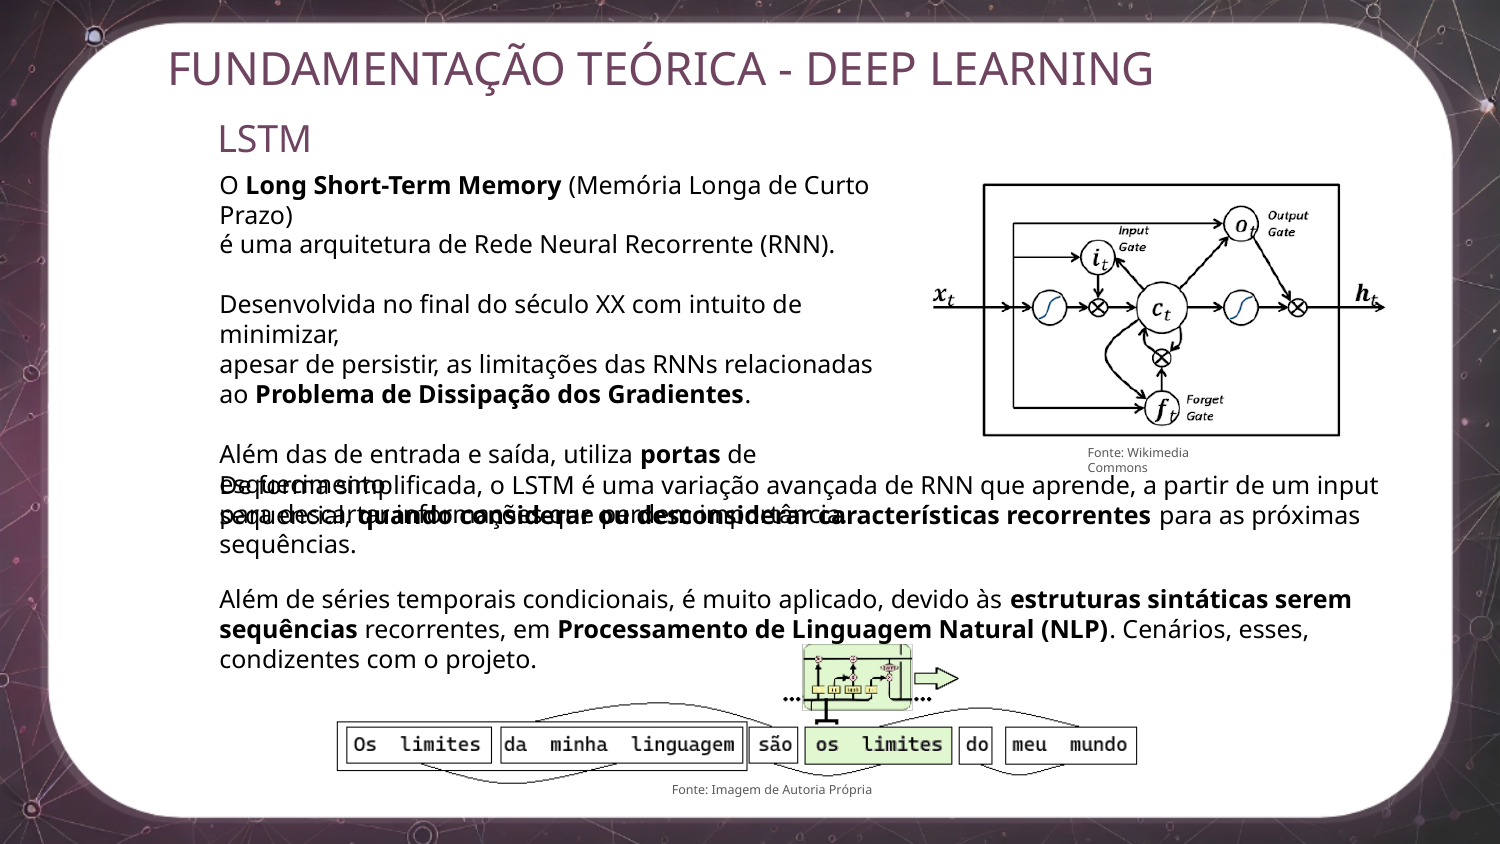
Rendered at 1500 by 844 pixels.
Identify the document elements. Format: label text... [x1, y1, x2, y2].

text_box FUNDAMENTAÇÃO TEÓRICA - DEEP LEARNING [152, 24, 1354, 124]
text_box De forma simplificada, o LSTM é uma variação avançada de RNN que aprende, a partir de um input sequencial, quando considerar ou desconsiderar características recorrentes para as próximas sequências. Além de séries temporais condicionais, é muito aplicado, devido às estruturas sintáticas serem sequências recorrentes, em Processamento de Linguagem Natural (NLP). Cenários, esses, condizentes com o projeto. [204, 454, 1431, 716]
text_box Fonte: Imagem de Autoria Própria [656, 767, 893, 823]
picture [0, 0, 1500, 844]
text_box O Long Short-Term Memory (Memória Longa de Curto Prazo) é uma arquitetura de Rede Neural Recorrente (RNN). Desenvolvida no final do século XX com intuito de minimizar, apesar de persistir, as limitações das RNNs relacionadas ao Problema de Dissipação dos Gradientes. Além das de entrada e saída, utiliza portas de esquecimento para descartar informações que perdem importância. [204, 154, 937, 442]
text_box LSTM [202, 99, 1404, 199]
text_box Fonte: Wikimedia Commons [1072, 429, 1263, 486]
